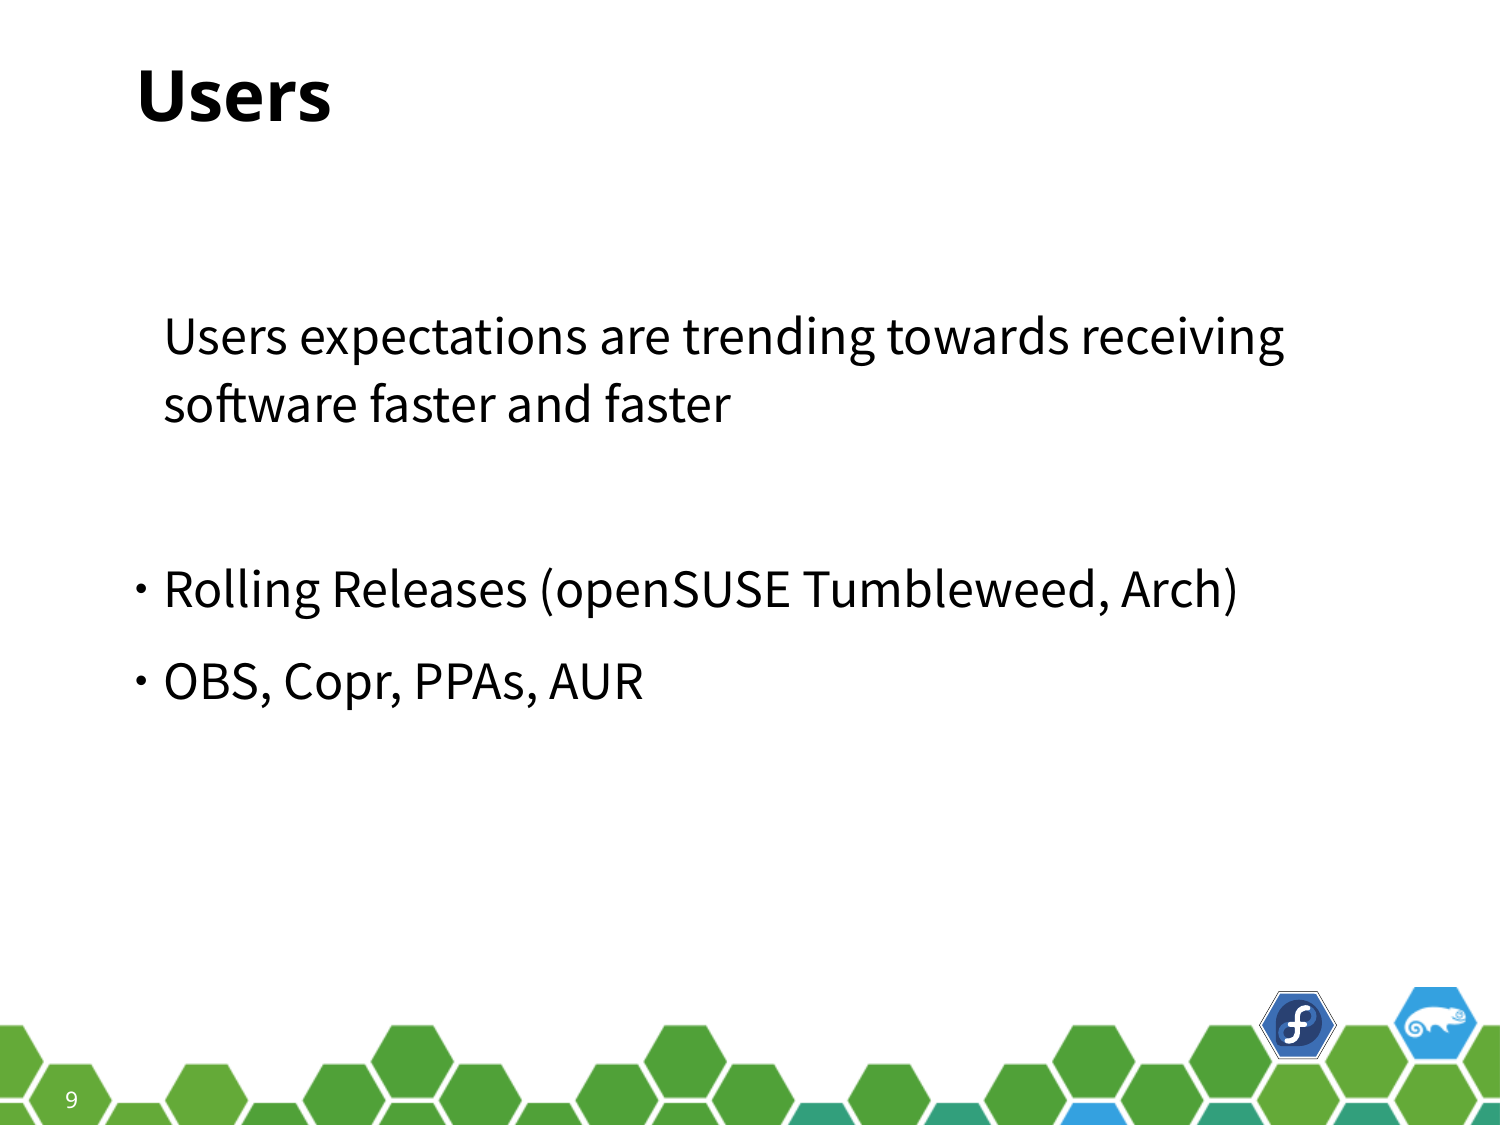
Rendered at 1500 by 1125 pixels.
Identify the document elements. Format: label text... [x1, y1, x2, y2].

title Users [135, 12, 1372, 175]
list Users expectations are trending towards receiving software faster and faster Rolling Releases (openSUSE Tumbleweed, Arch) OBS, Copr, PPAs, AUR [135, 208, 1372, 862]
picture [0, 987, 1500, 1125]
